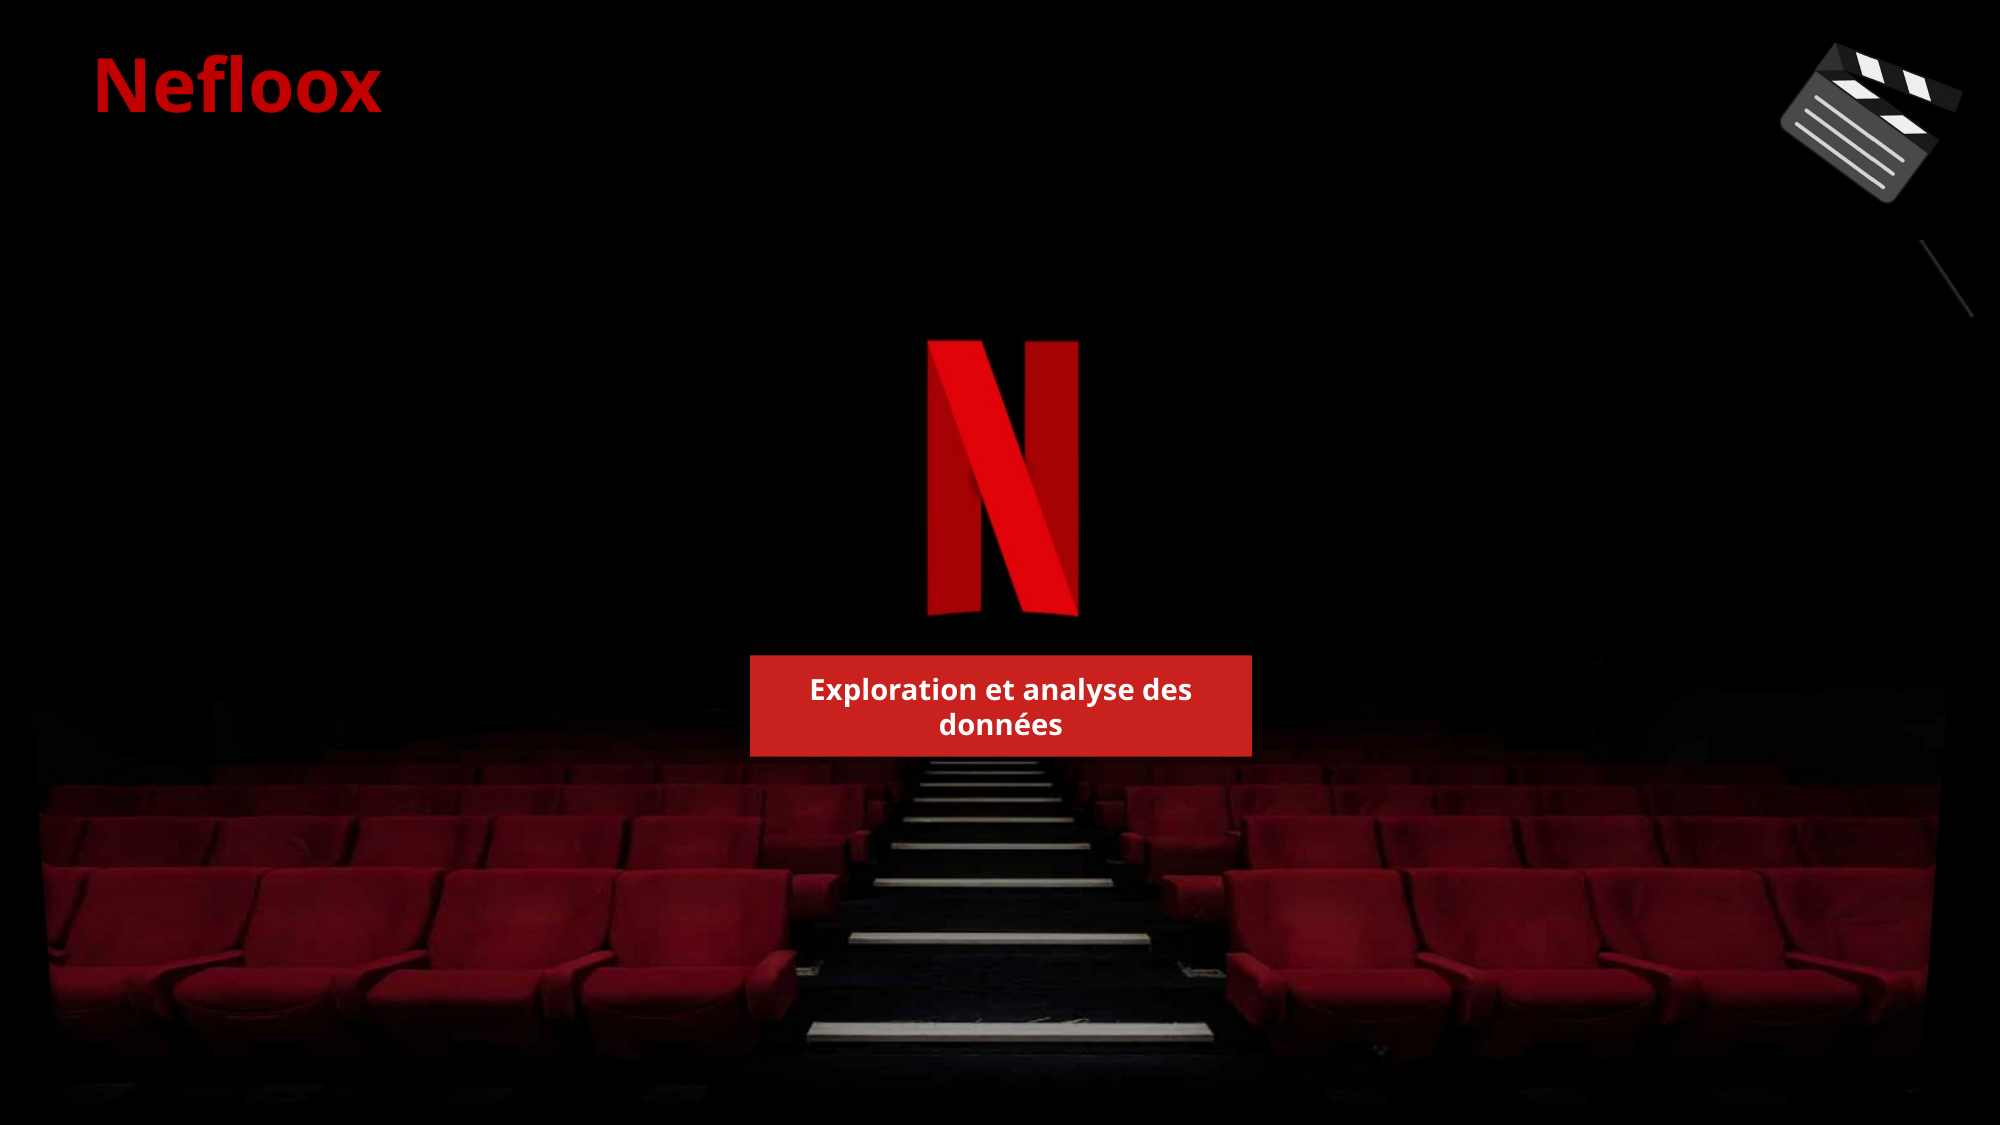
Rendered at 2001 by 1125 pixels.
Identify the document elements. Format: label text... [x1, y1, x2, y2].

picture [5, 210, 1975, 1117]
text_box Nefloox [76, 25, 443, 128]
picture [1748, 0, 1997, 235]
text_box Exploration et analyse des données [750, 655, 1252, 757]
